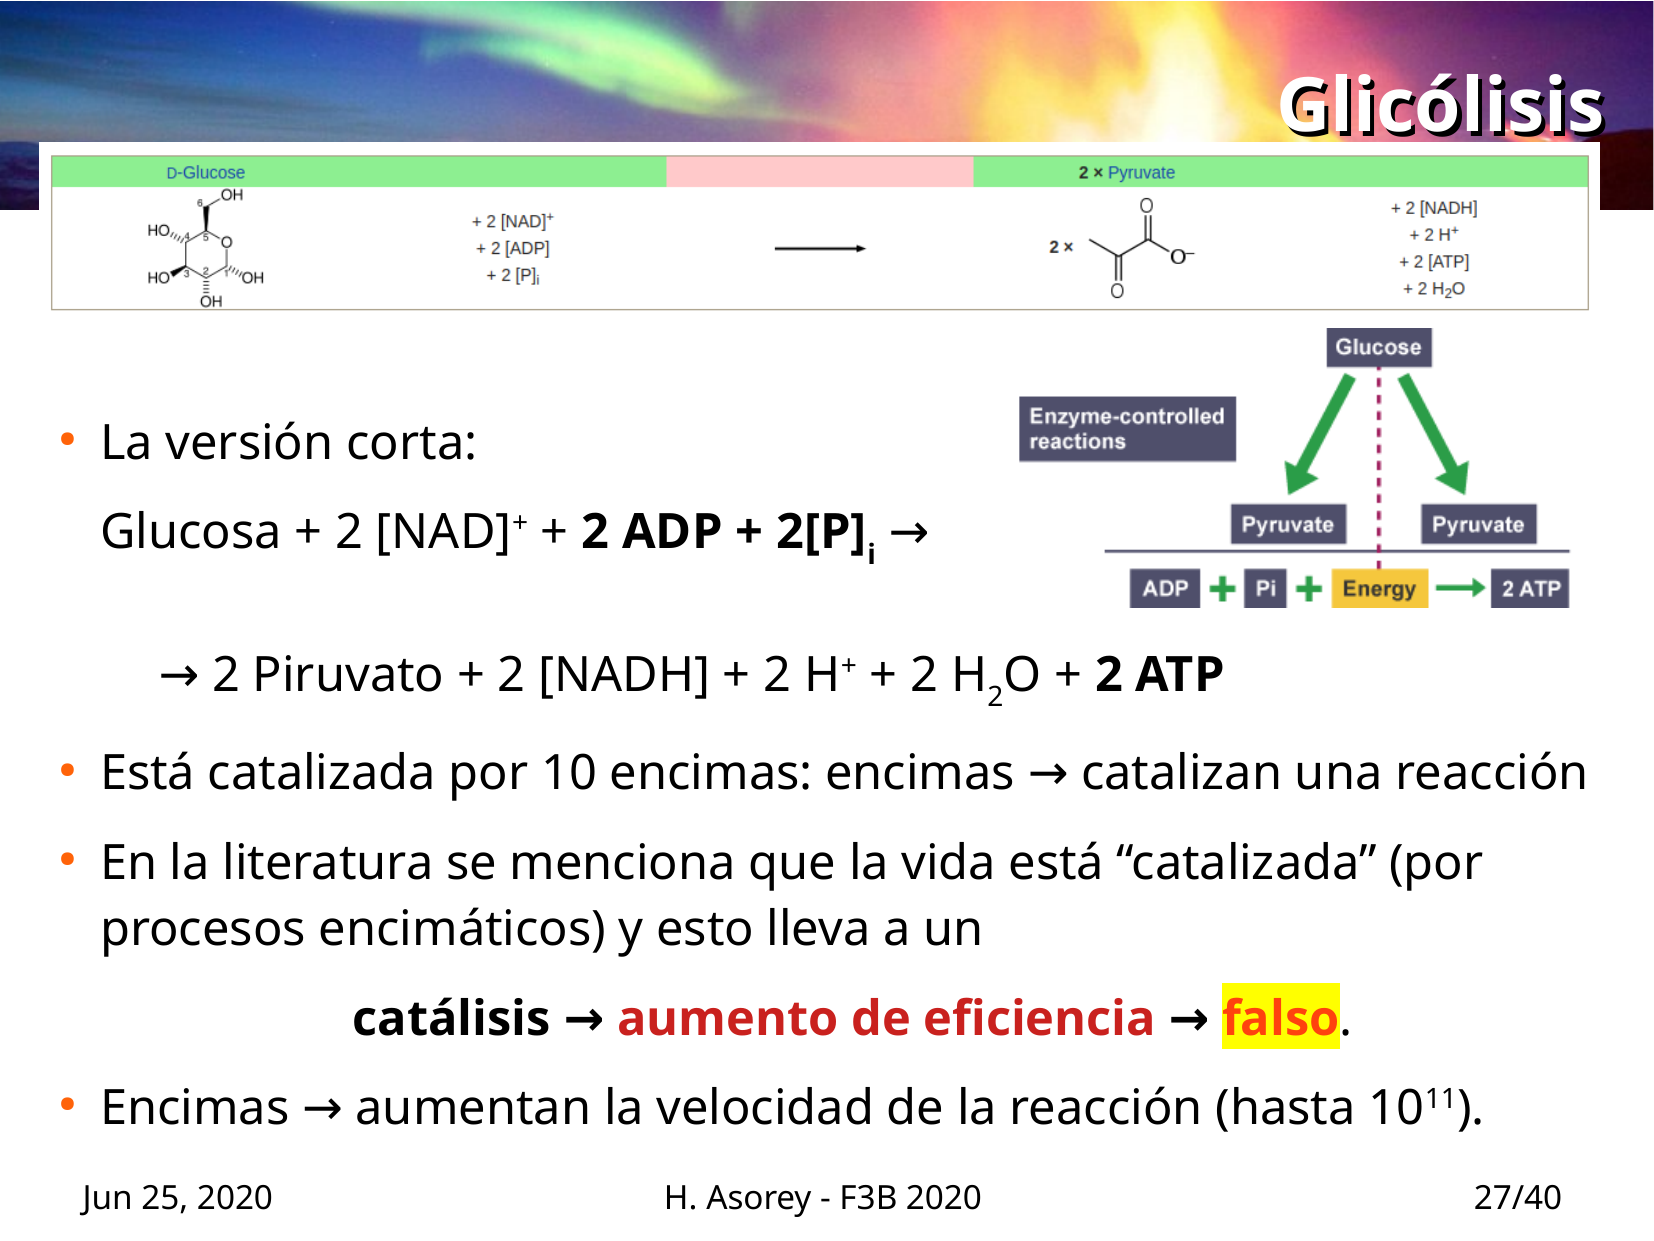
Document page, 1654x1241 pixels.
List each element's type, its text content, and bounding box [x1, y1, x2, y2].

picture [0, 1, 1654, 325]
list La versión corta: Glucosa + 2 [NAD]+ + 2 ADP + 2[P]i → → 2 Piruvato + 2 [NADH] + 2 H+ + 2 H2O + 2 ATP Está catalizada por 10 encimas: encimas → catalizan una reacción En la literatura se menciona que la vida está “catalizada” (por procesos encimáticos) y esto lleva a un catálisis → aumento de eficiencia → falso. Encimas → aumentan la velocidad de la reacción (hasta 1011). [45, 407, 1606, 1159]
title Glicólisis [45, 15, 1606, 191]
picture [1019, 328, 1583, 608]
